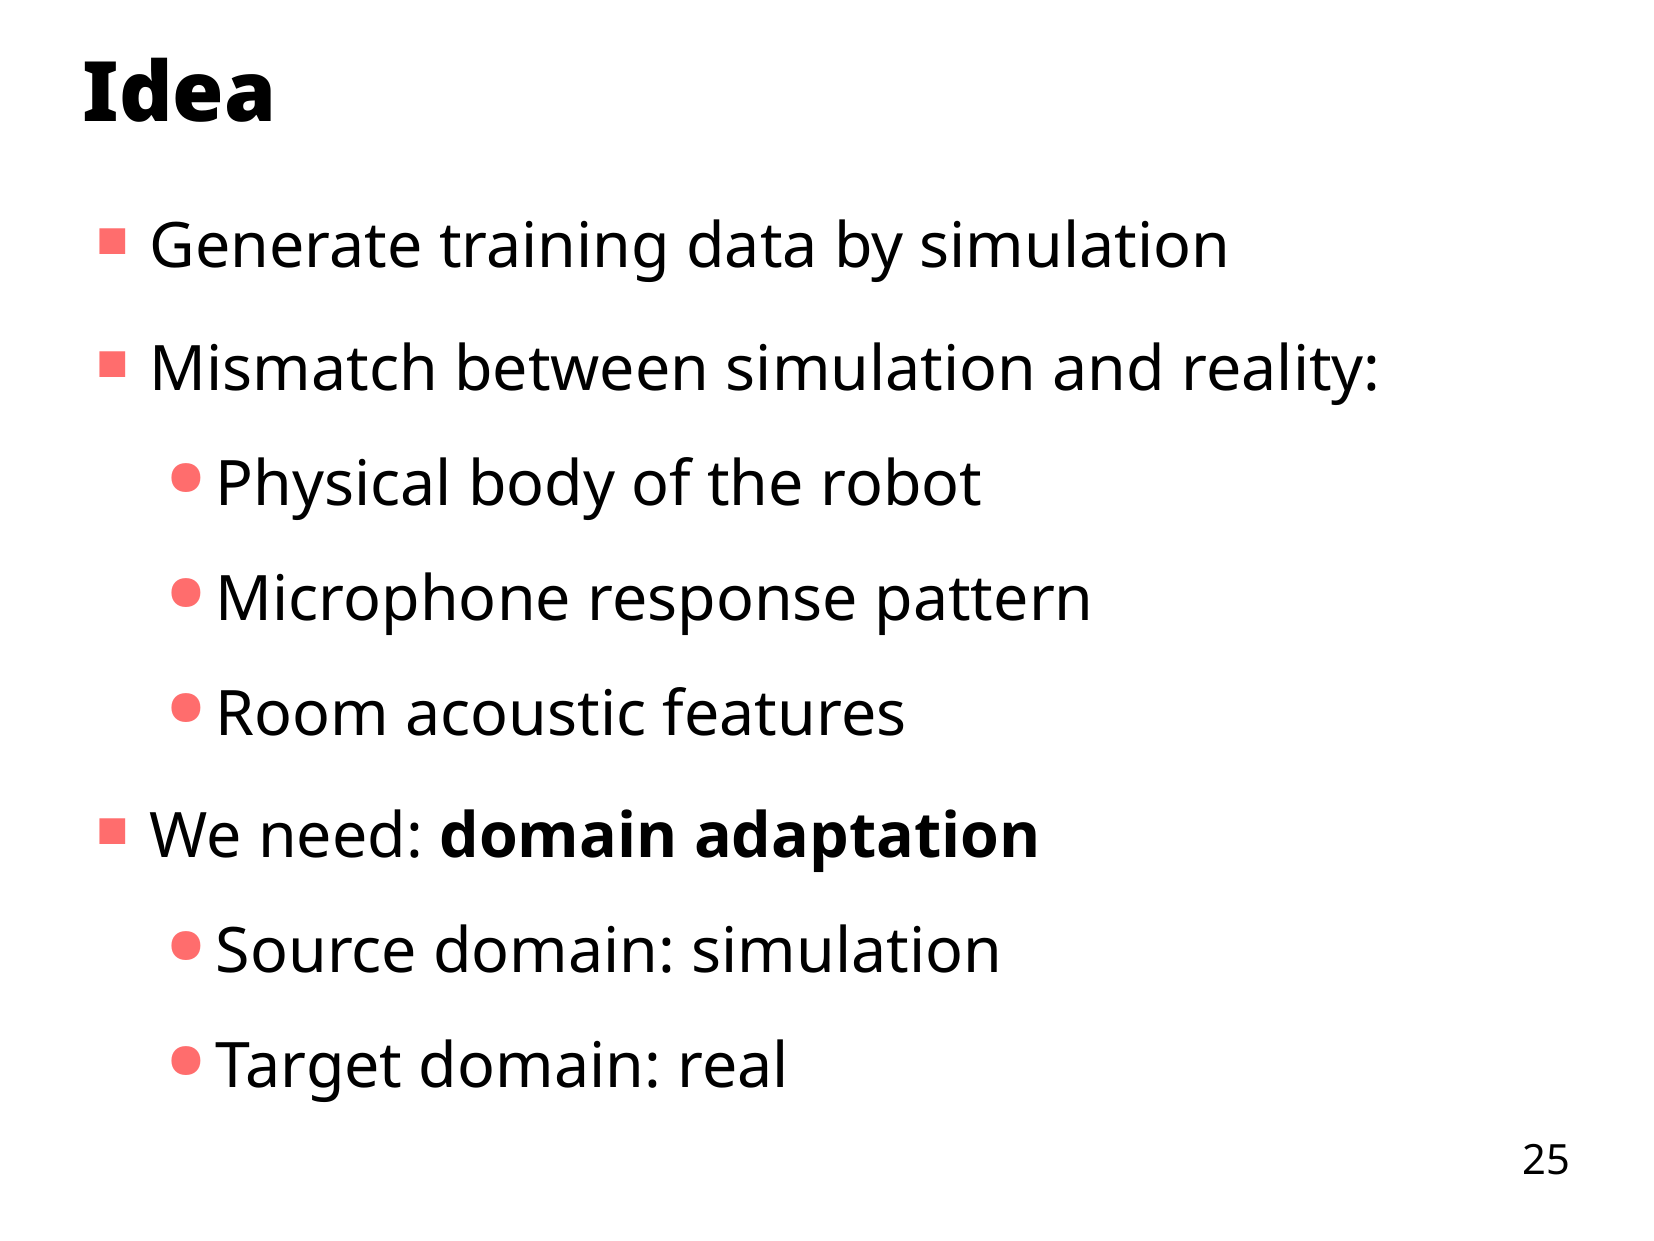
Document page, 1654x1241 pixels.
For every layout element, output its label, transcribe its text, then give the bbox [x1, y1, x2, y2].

list Generate training data by simulation Mismatch between simulation and reality: Physical body of the robot Microphone response pattern Room acoustic features We need: domain adaptation Source domain: simulation Target domain: real [82, 200, 1571, 1111]
title Idea [82, 37, 1571, 143]
